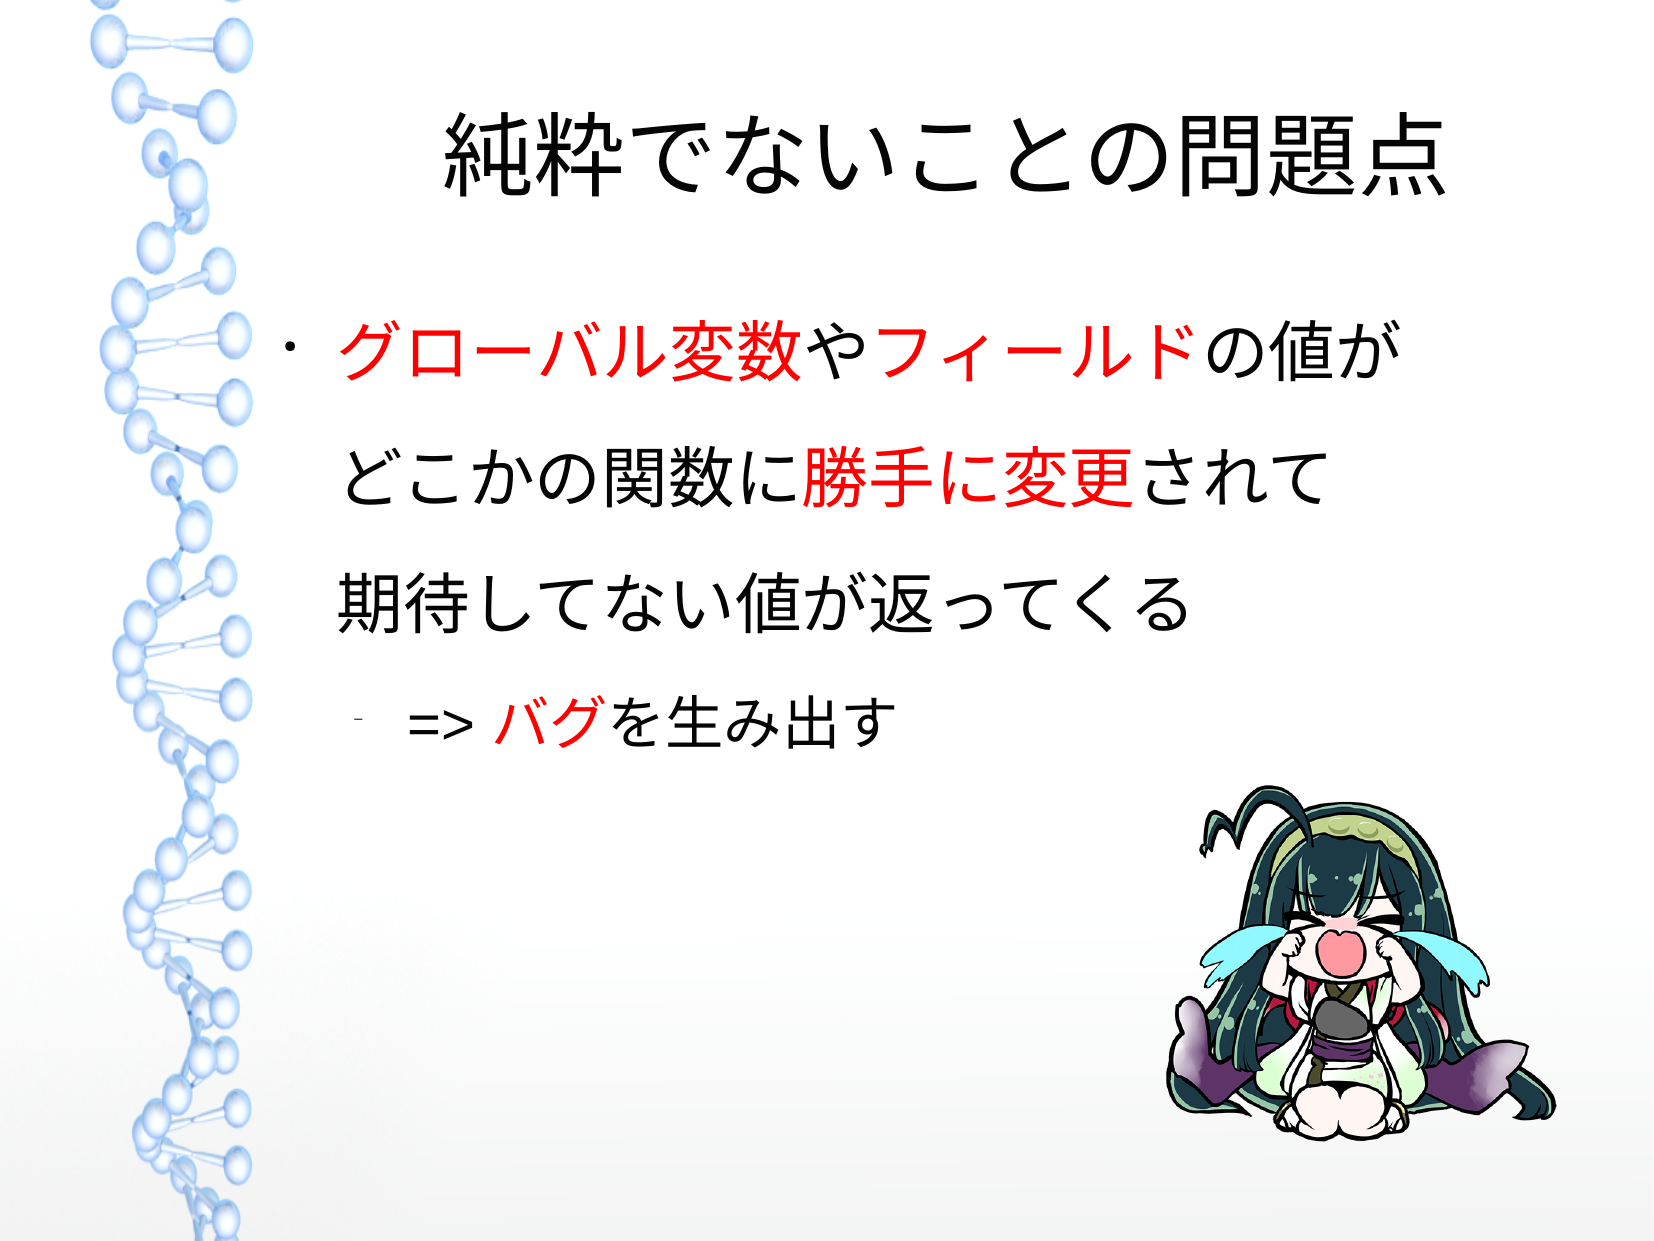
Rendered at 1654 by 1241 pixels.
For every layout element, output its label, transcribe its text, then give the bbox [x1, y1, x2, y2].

picture [0, 0, 1654, 1241]
title 純粋でないことの問題点 [265, 47, 1595, 252]
list グローバル変数やフィールドの値が どこかの関数に勝手に変更されて 期待してない値が返ってくる => バグを生み出す [265, 299, 1595, 1019]
